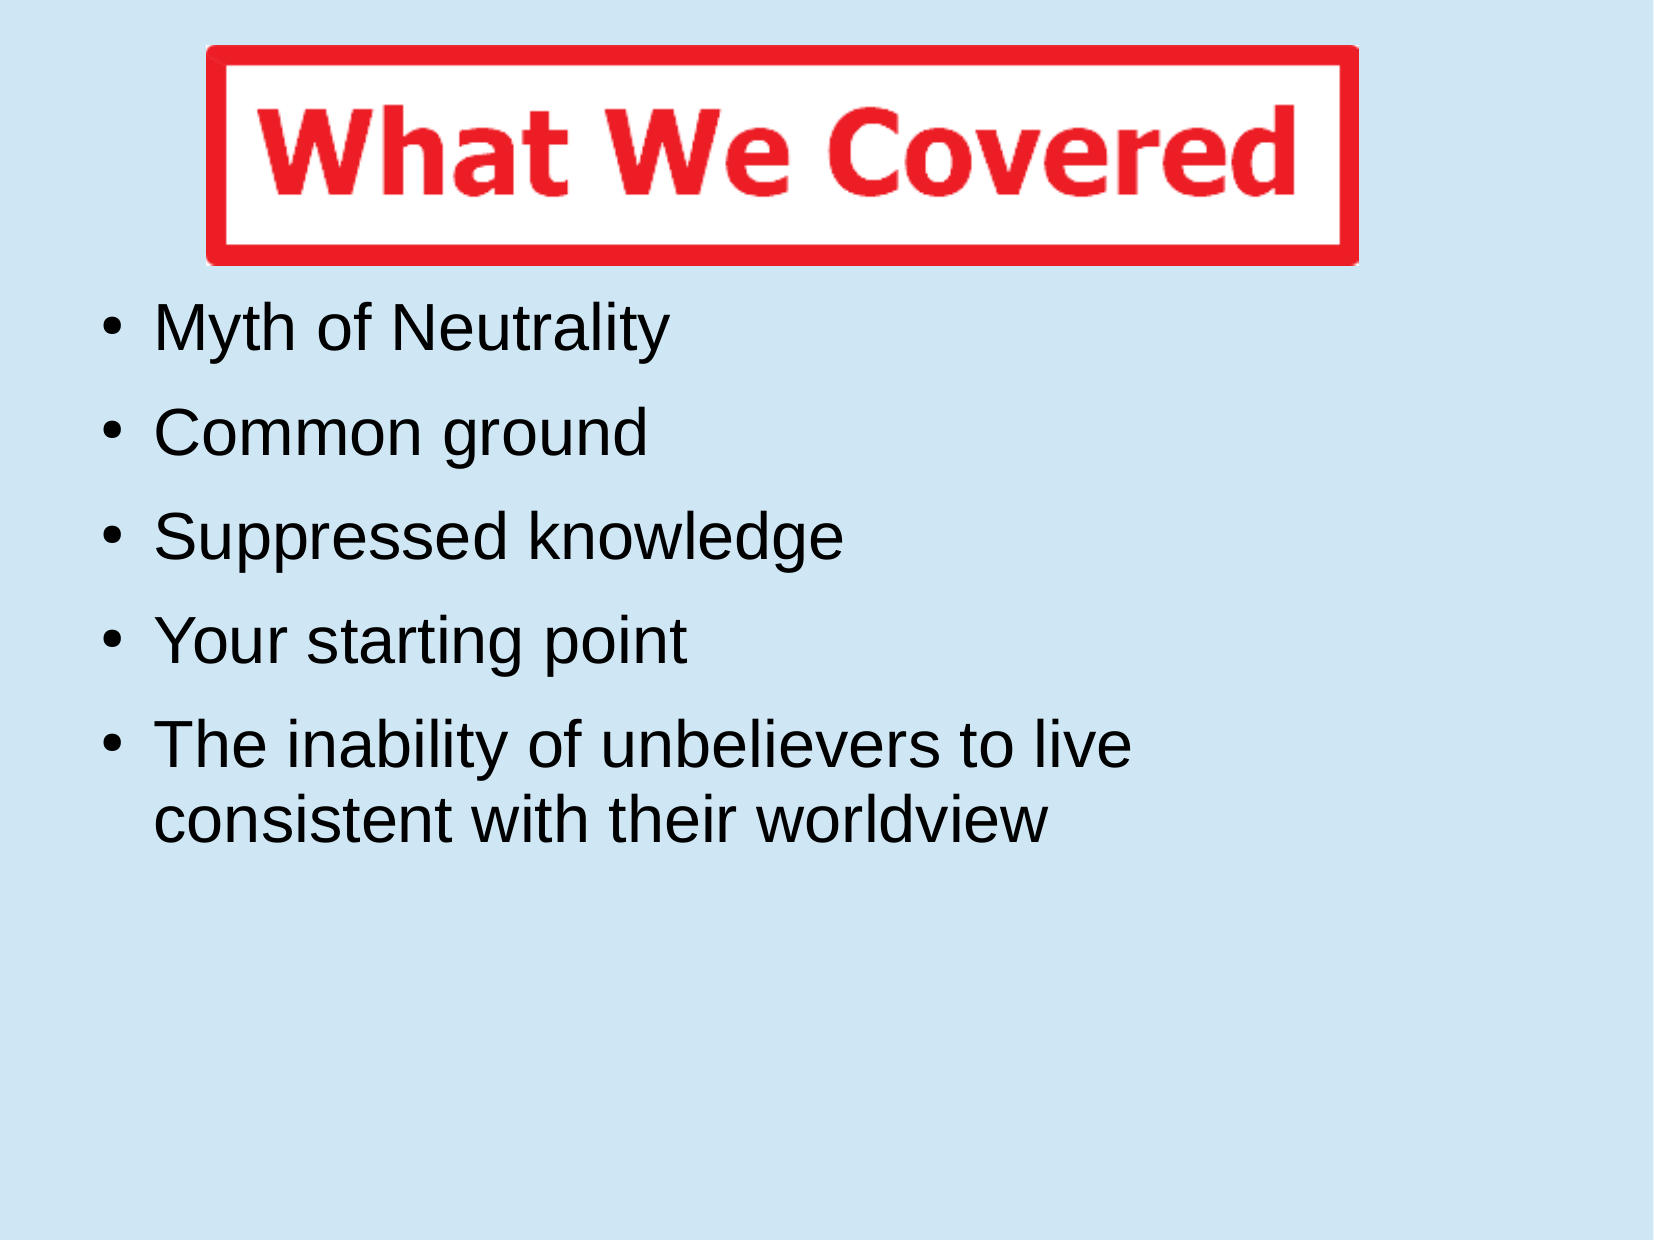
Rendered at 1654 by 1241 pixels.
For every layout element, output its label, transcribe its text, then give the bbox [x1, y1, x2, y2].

list Myth of Neutrality Common ground Suppressed knowledge Your starting point The inability of unbelievers to live consistent with their worldview [82, 290, 1571, 1109]
picture [206, 45, 1359, 266]
